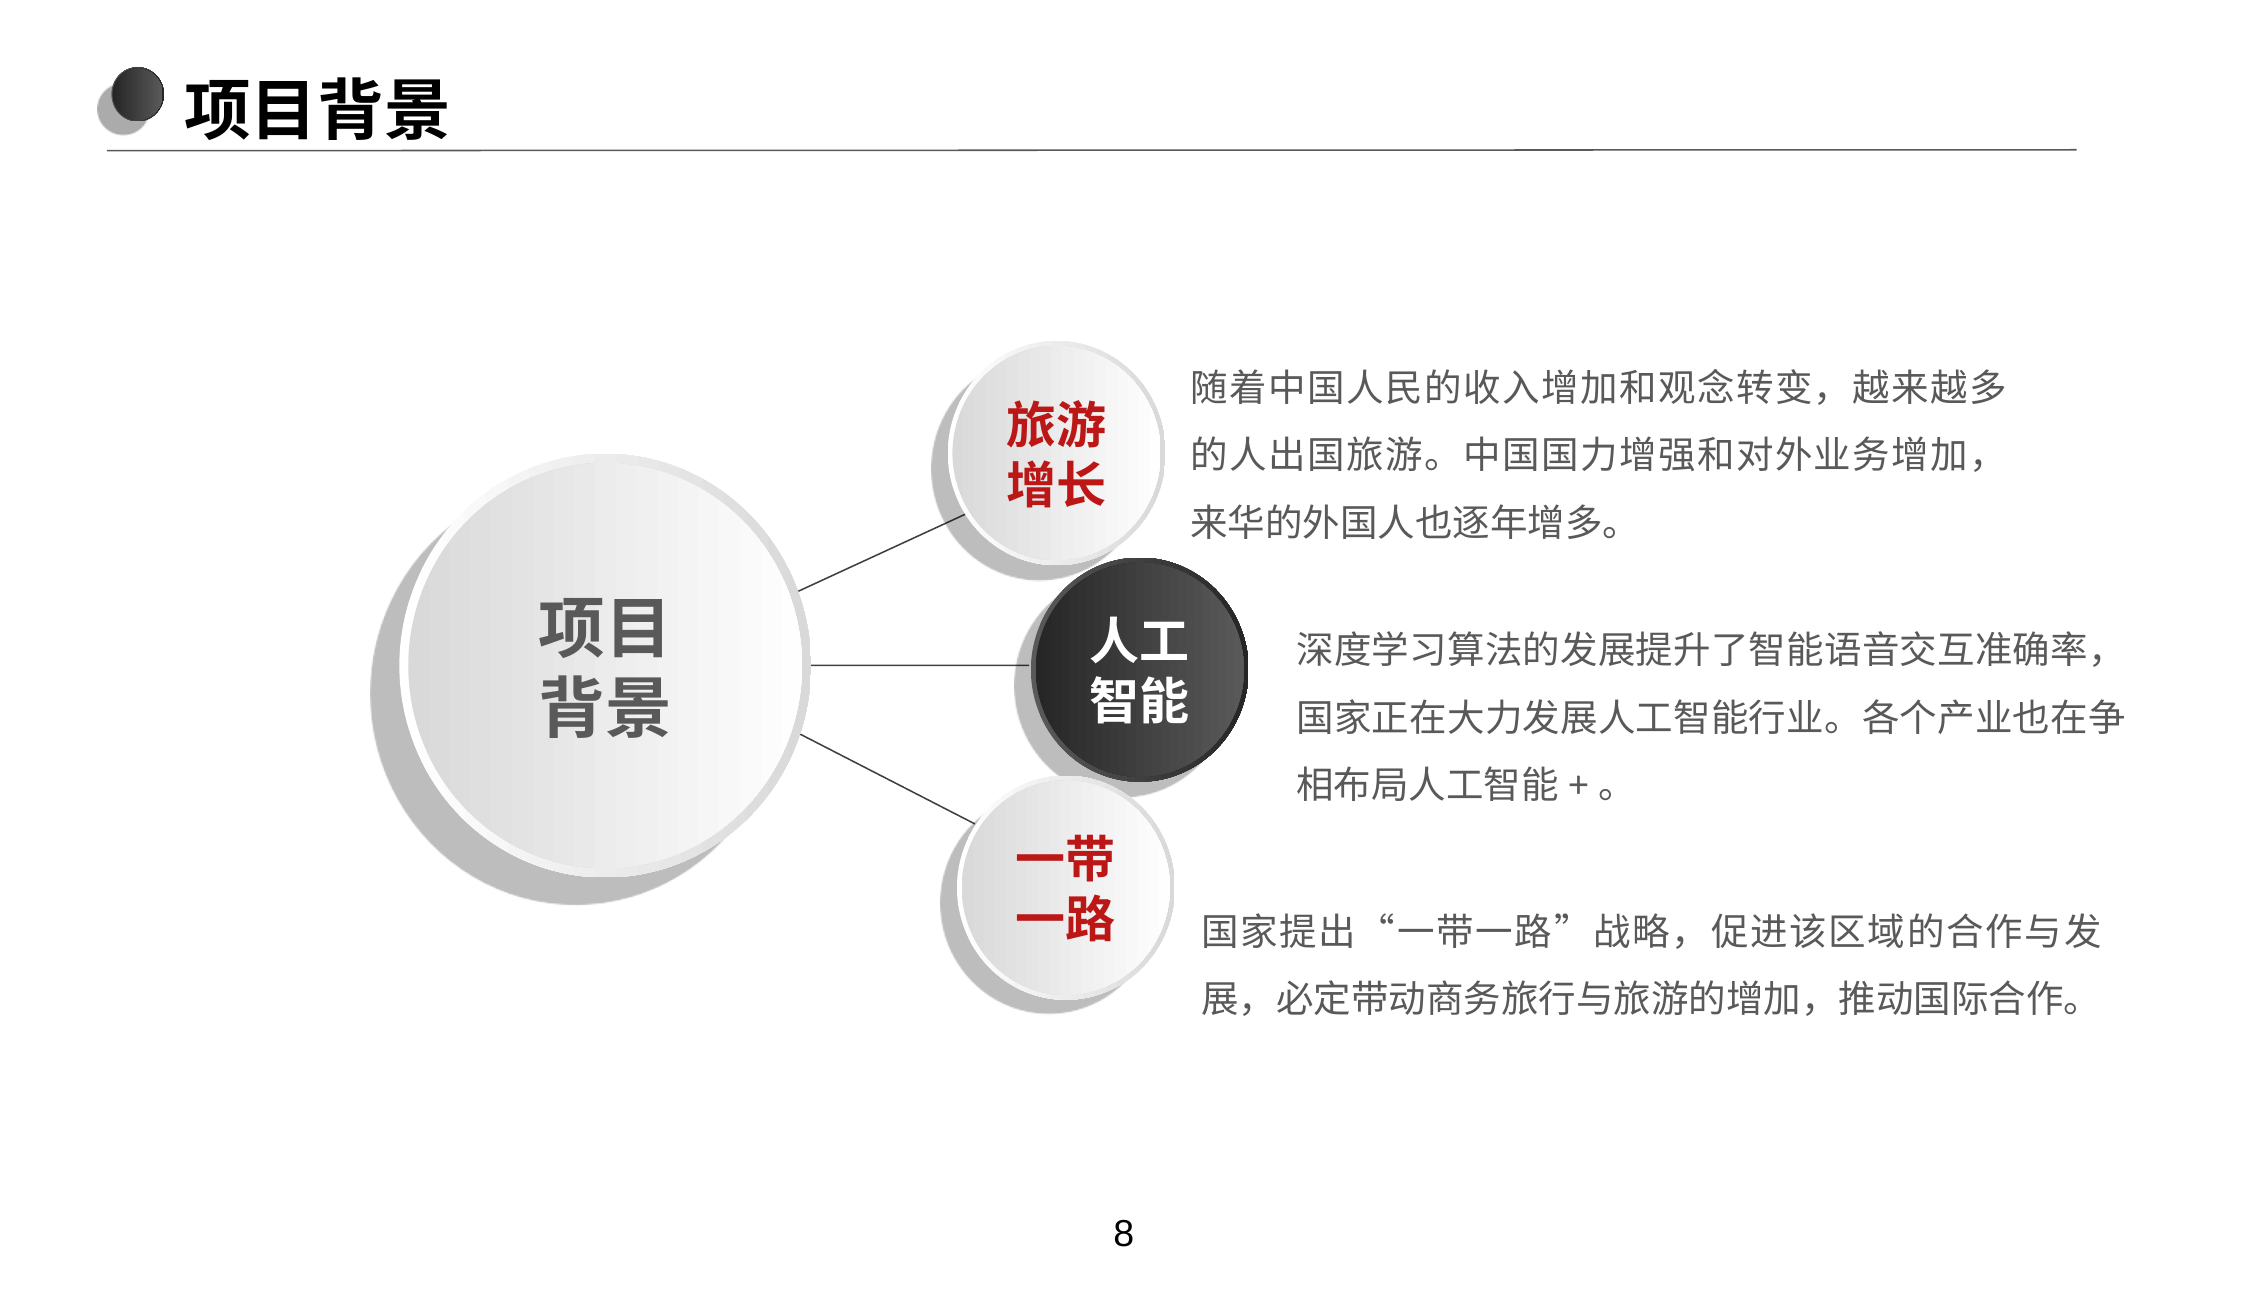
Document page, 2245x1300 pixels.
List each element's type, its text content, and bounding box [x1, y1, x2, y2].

text_box 项目 背景 [408, 463, 803, 869]
text_box 深度学习算法的发展提升了智能语音交互准确率，国家正在大力发展人工智能行业。各个产业也在争相布局人工智能+。 [1296, 603, 2126, 746]
text_box 随着中国人民的收入增加和观念转变，越来越多的人出国旅游。中国国力增强和对外业务增加，来华的外国人也逐年增多。 [1190, 341, 2008, 483]
text_box 项目背景 [225, 99, 237, 122]
text_box 旅游增长 [952, 345, 1161, 561]
text_box 8 [1098, 1204, 1149, 1262]
text_box 一带一路 [961, 780, 1170, 995]
text_box 项目背景 [267, 104, 298, 112]
text_box 人工智能 [1035, 562, 1244, 777]
text_box 项目背景 [267, 89, 298, 96]
text_box 项目背景 [225, 59, 410, 122]
text_box [947, 341, 1166, 566]
text_box [1030, 557, 1249, 782]
text_box [956, 775, 1175, 1000]
text_box [399, 453, 811, 878]
text_box 国家提出“一带一路”战略，促进该区域的合作与发展，必定带动商务旅行与旅游的增加，推动国际合作。 [1200, 885, 2103, 1027]
text_box [111, 67, 164, 122]
